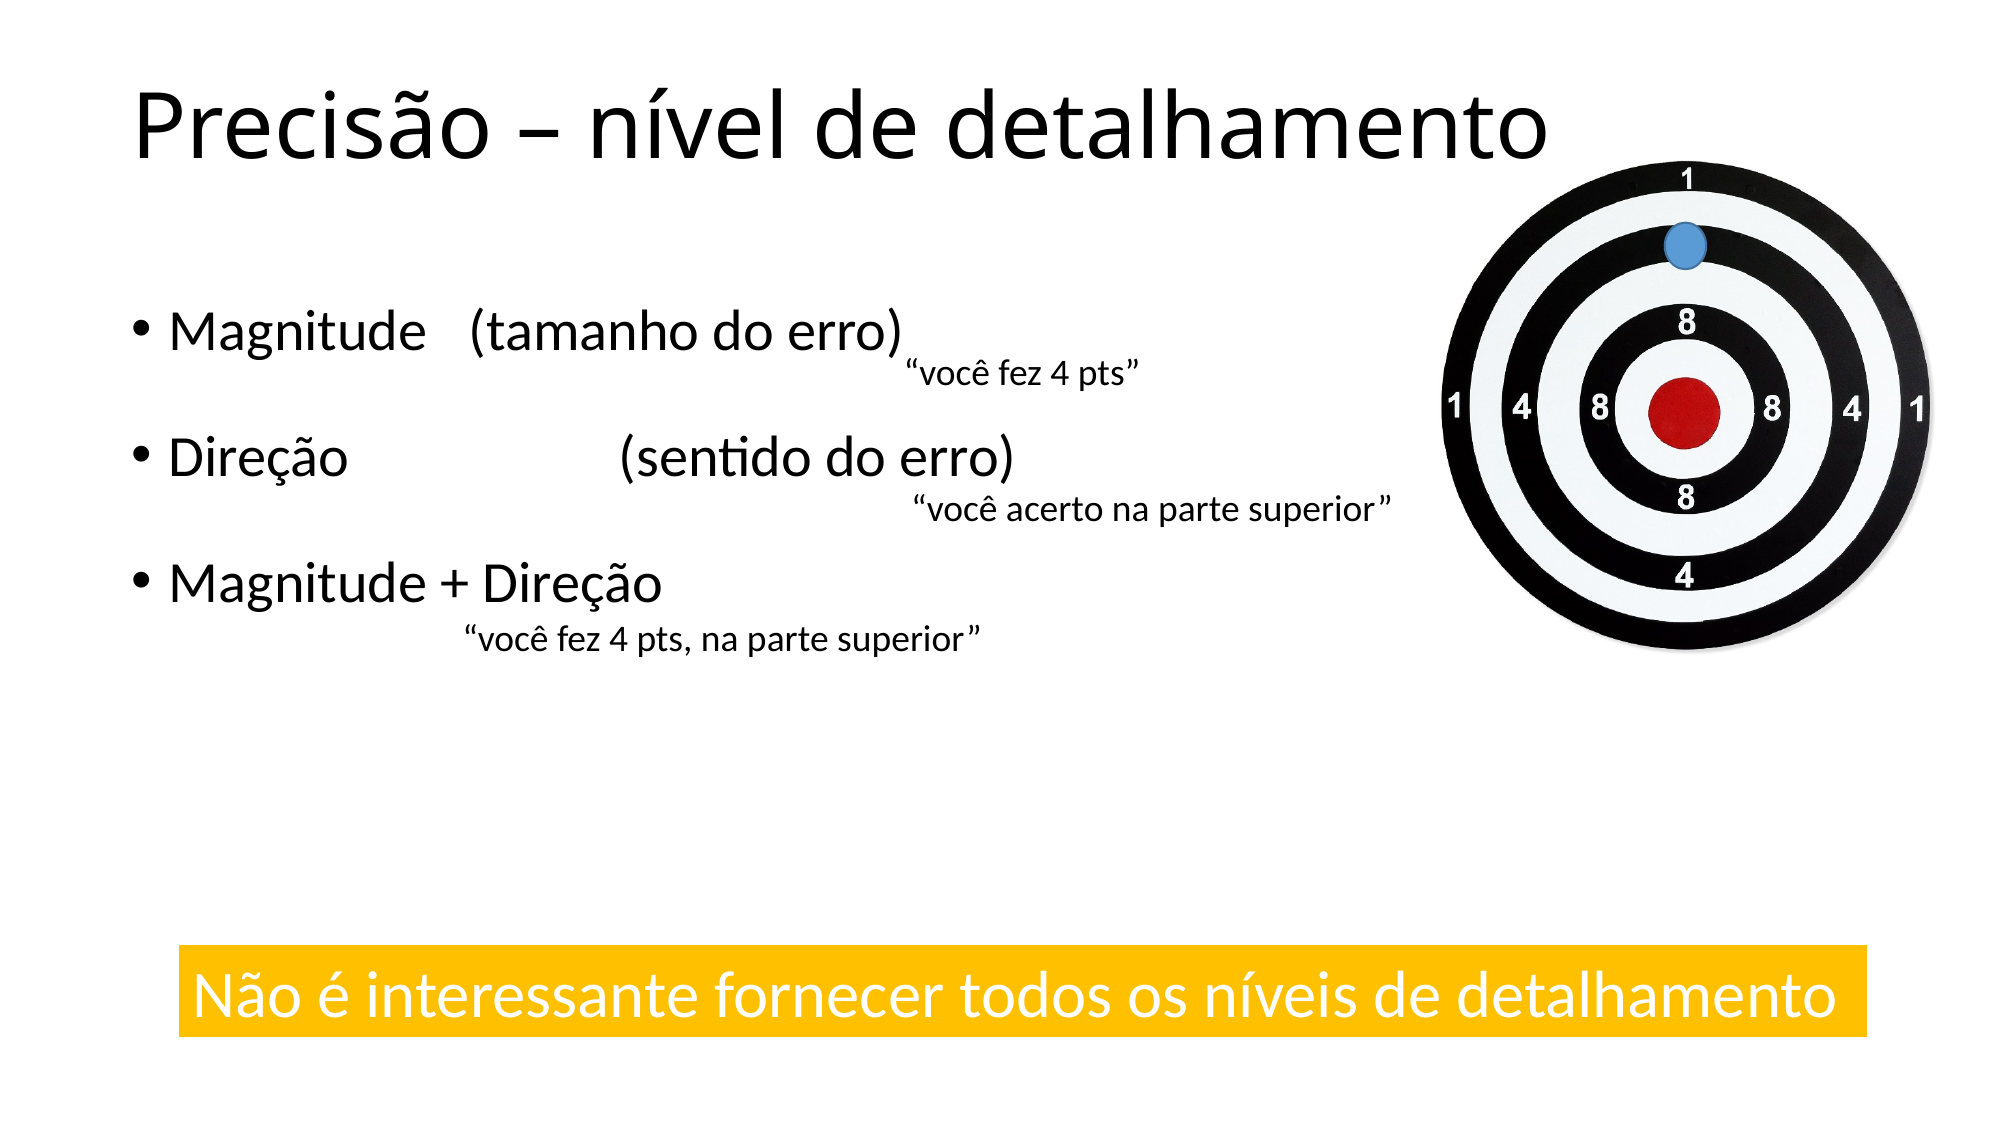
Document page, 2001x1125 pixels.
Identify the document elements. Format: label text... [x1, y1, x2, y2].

picture [1842, 51, 1955, 773]
text_box “você fez 4 pts, na parte superior” [447, 607, 998, 667]
list Magnitude (tamanho do erro) Direção (sentido do erro) Magnitude + Direção [116, 214, 1842, 1004]
text_box Não é interessante fornecer todos os níveis de detalhamento [177, 943, 1869, 1039]
text_box “você fez 4 pts” [888, 340, 1156, 401]
text_box “você acerto na parte superior” [896, 476, 1409, 536]
title Precisão – nível de detalhamento [116, 19, 1842, 214]
text_box [1664, 222, 1707, 270]
